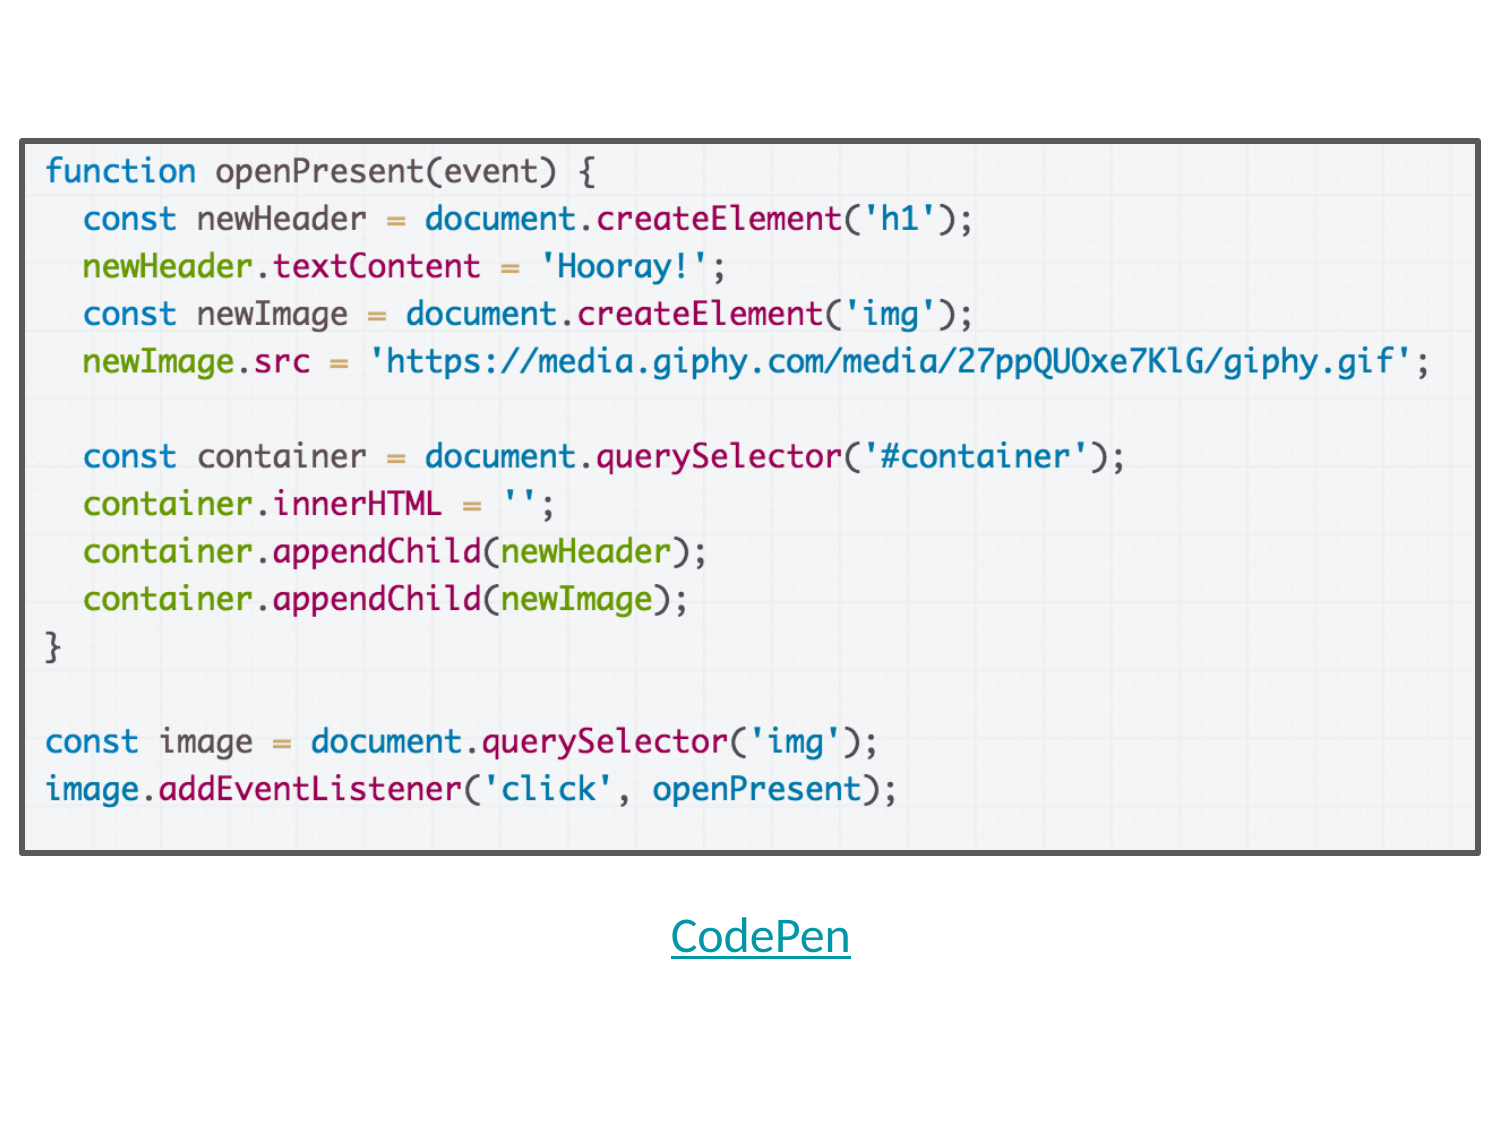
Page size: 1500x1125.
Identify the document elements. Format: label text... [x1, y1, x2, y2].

picture [24, 144, 1475, 850]
list CodePen [139, 878, 1383, 1021]
